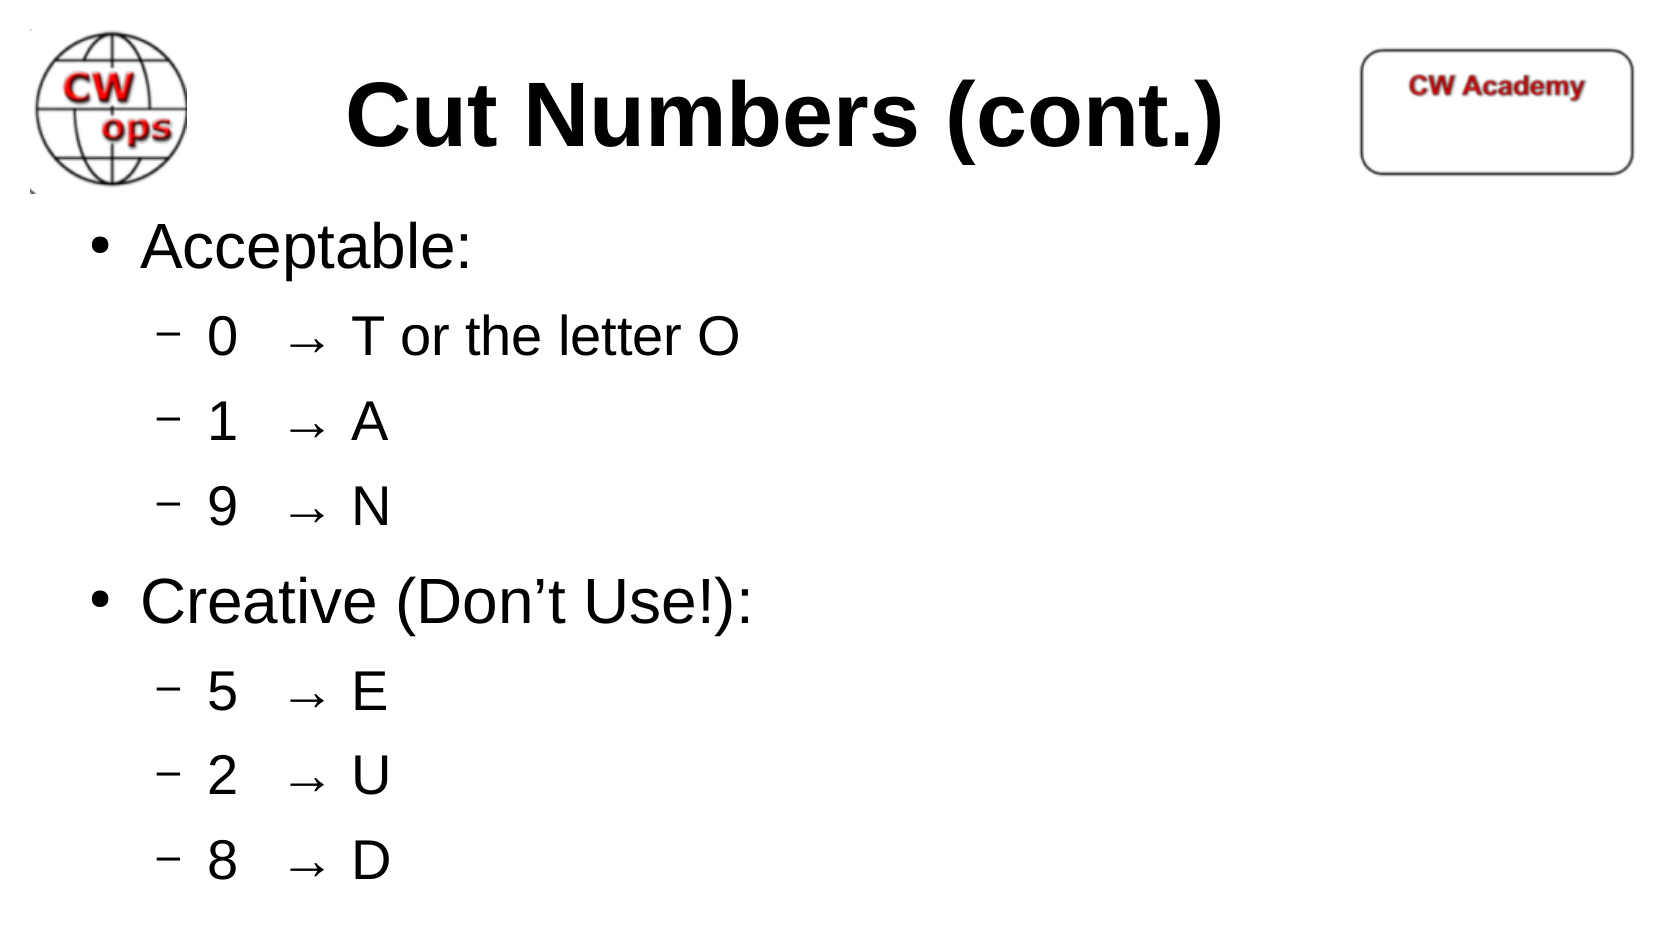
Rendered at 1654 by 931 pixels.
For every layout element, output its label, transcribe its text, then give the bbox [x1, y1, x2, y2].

picture [30, 29, 187, 194]
list Acceptable: 0 → T or the letter O 1 → A 9 → N Creative (Don’t Use!): 5 → E 2 → U 8 → D [71, 210, 1561, 901]
title Cut Numbers (cont.) [41, 37, 1531, 193]
picture [1531, 37, 1640, 186]
